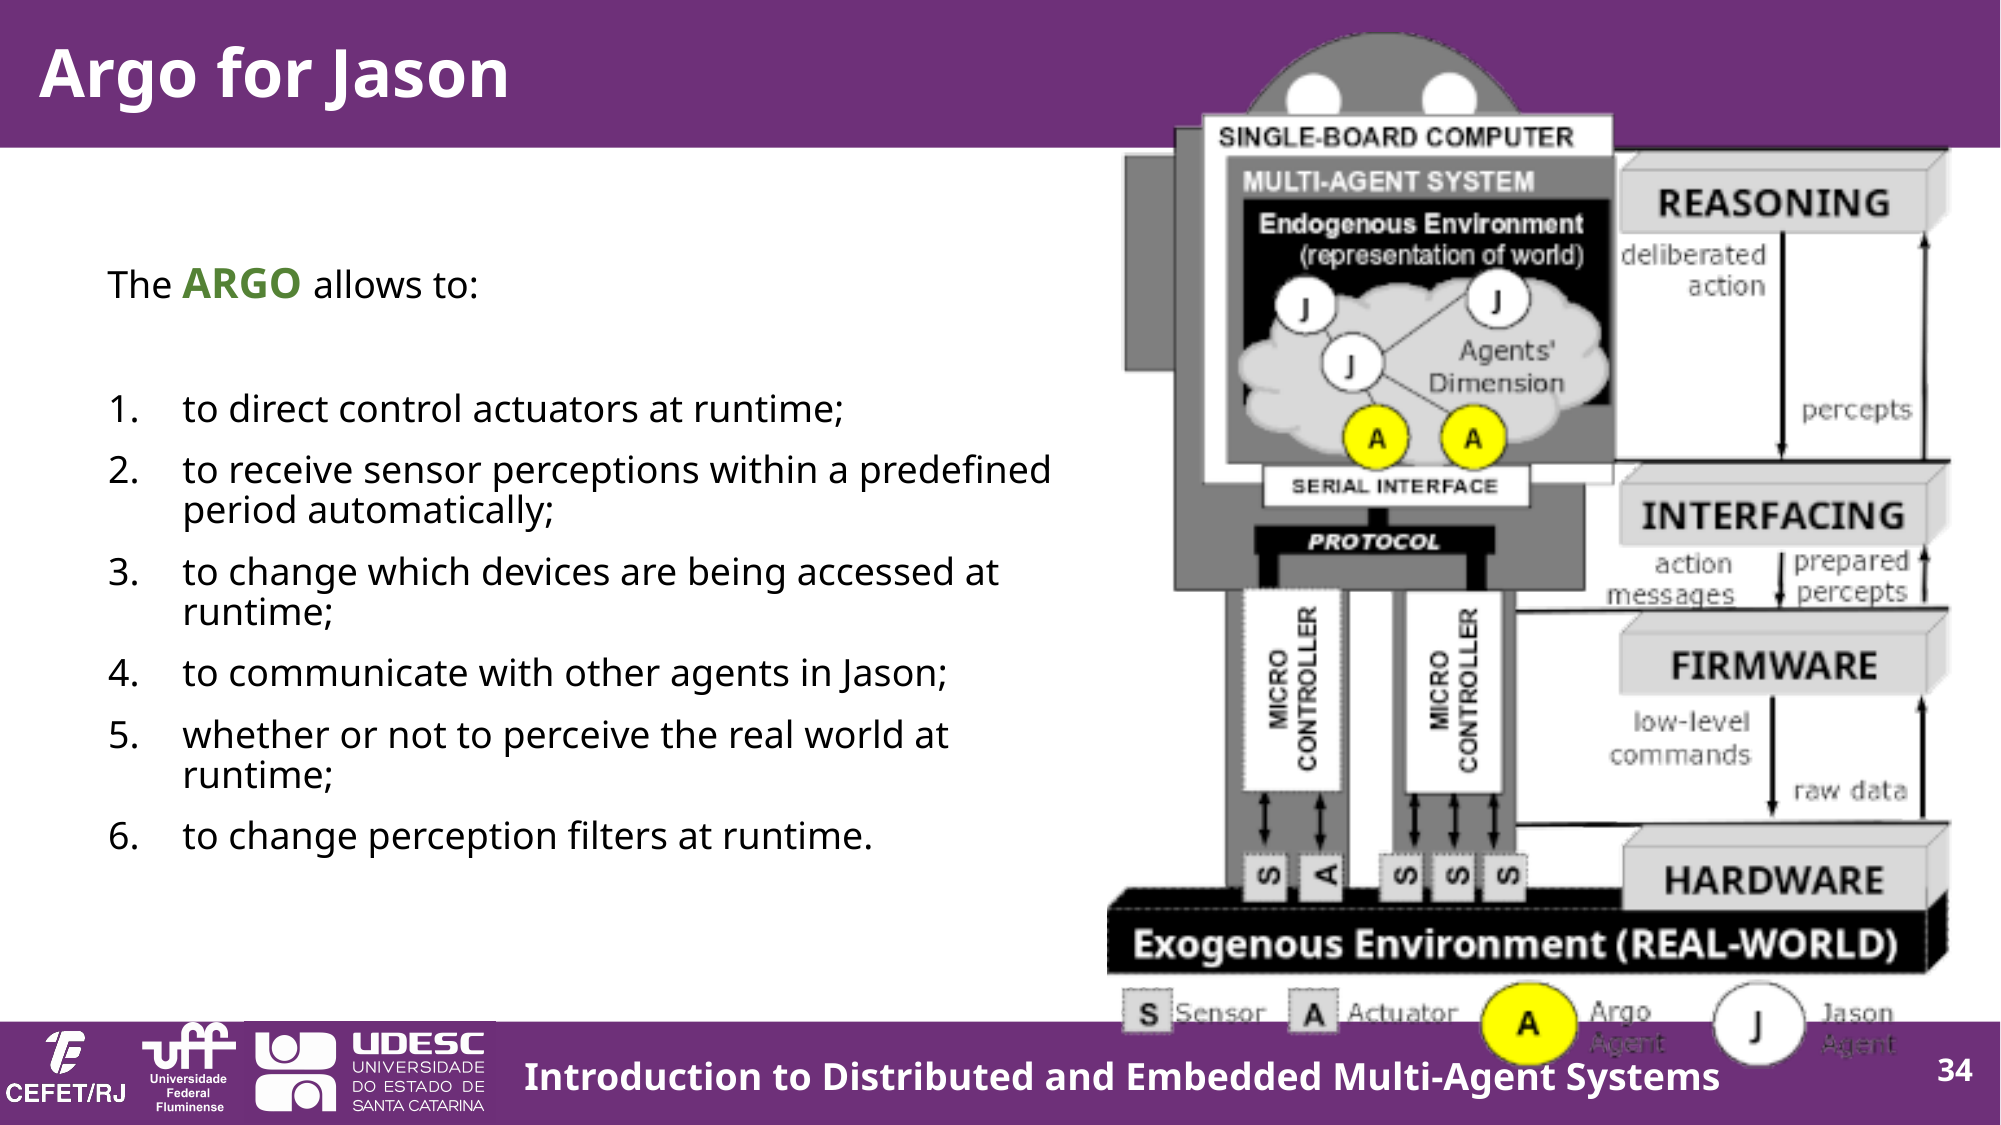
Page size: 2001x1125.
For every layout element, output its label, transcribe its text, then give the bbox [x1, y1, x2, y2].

picture [1107, 32, 1978, 1069]
picture [244, 1029, 496, 1123]
text_box Argo for Jason [25, 23, 1999, 119]
picture [6, 1009, 125, 1125]
text_box The ARGO allows to: to direct control actuators at runtime; to receive sensor perceptions within a predefined period automatically; to change which devices are being accessed at runtime; to communicate with other agents in Jason; whether or not to perceive the real world at runtime; to change perception filters at runtime. [92, 255, 1093, 1029]
picture [141, 1029, 237, 1117]
